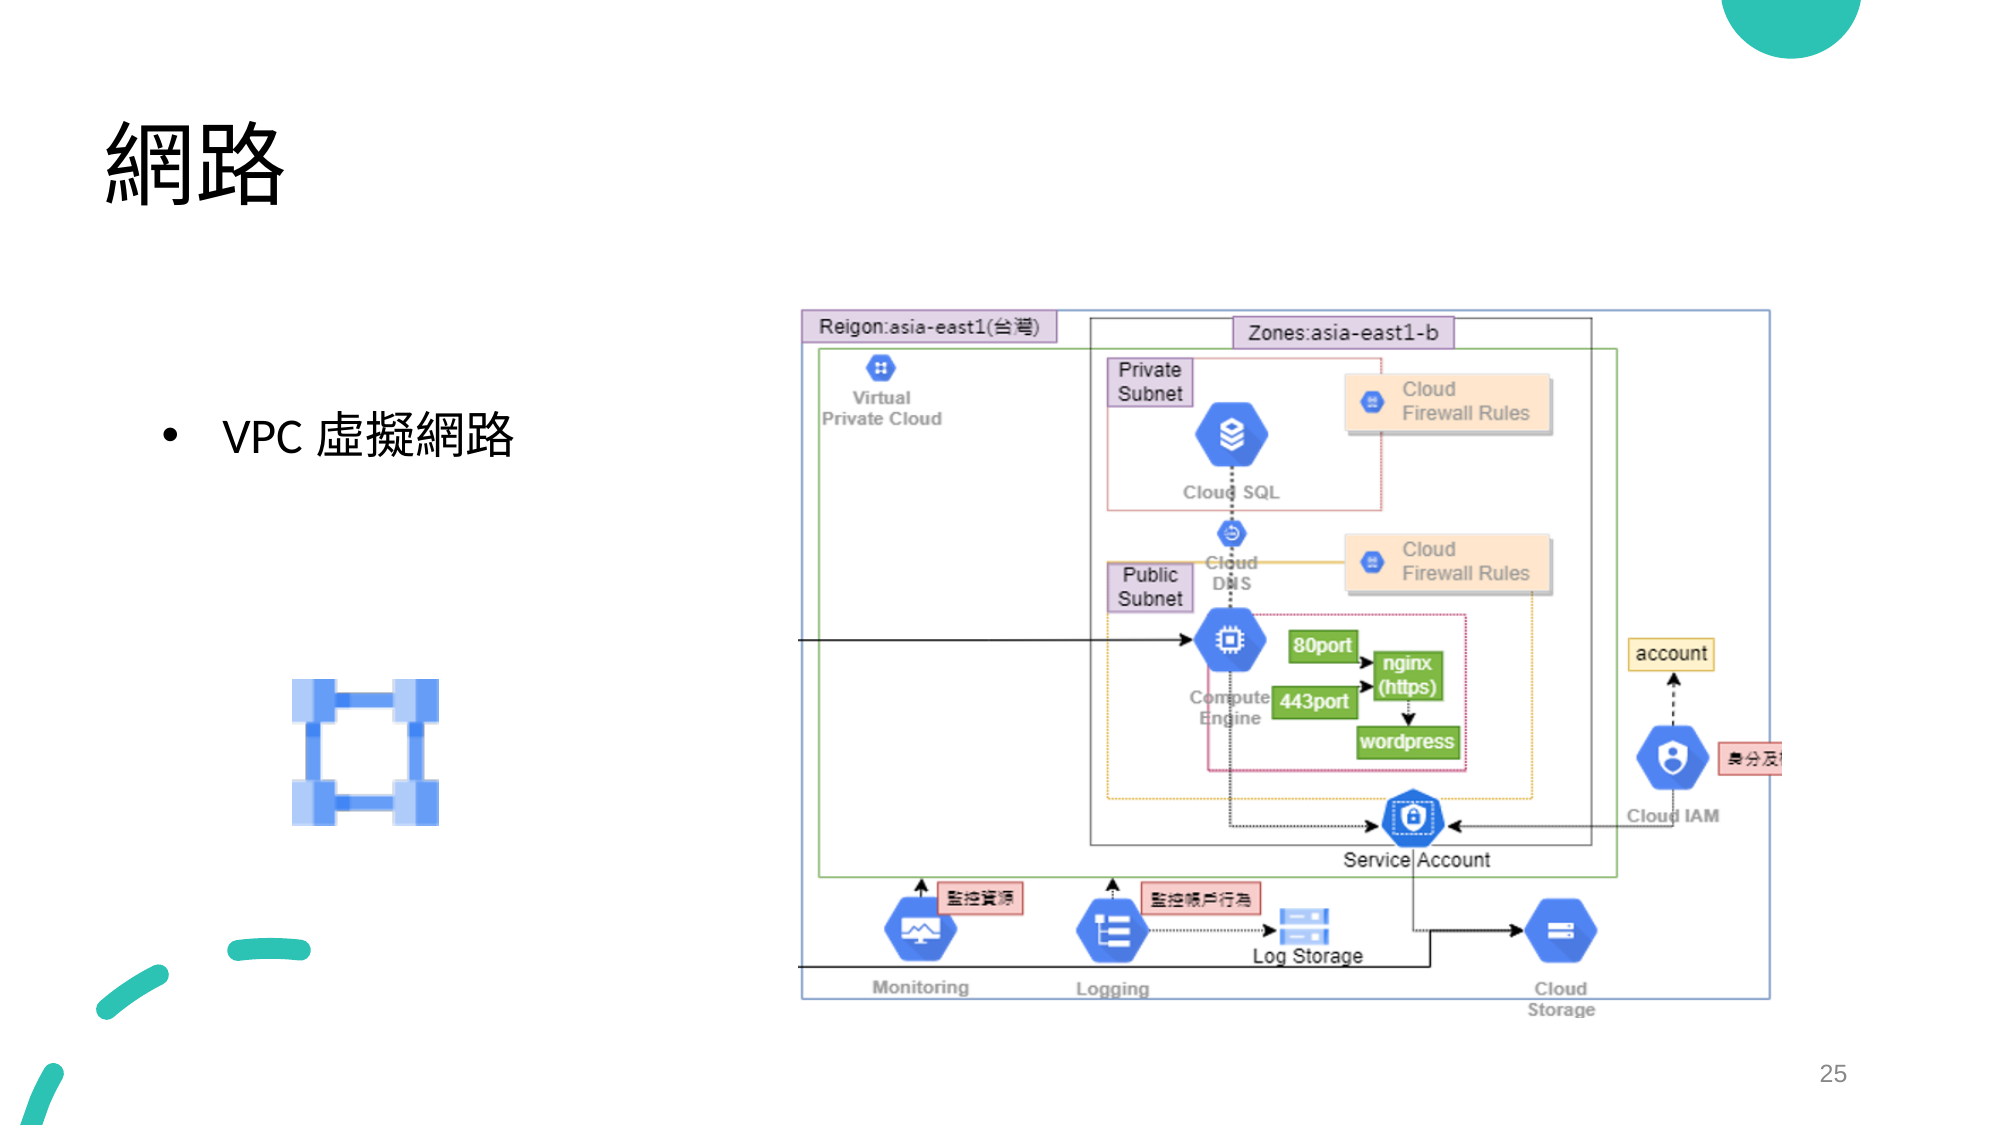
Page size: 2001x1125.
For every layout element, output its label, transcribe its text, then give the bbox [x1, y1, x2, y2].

title 網路 [88, 59, 1814, 278]
slide_number 1 [1412, 1042, 1863, 1103]
text_box VPC虛擬網路 [132, 364, 798, 680]
picture [798, 302, 1782, 1018]
picture [292, 679, 439, 826]
